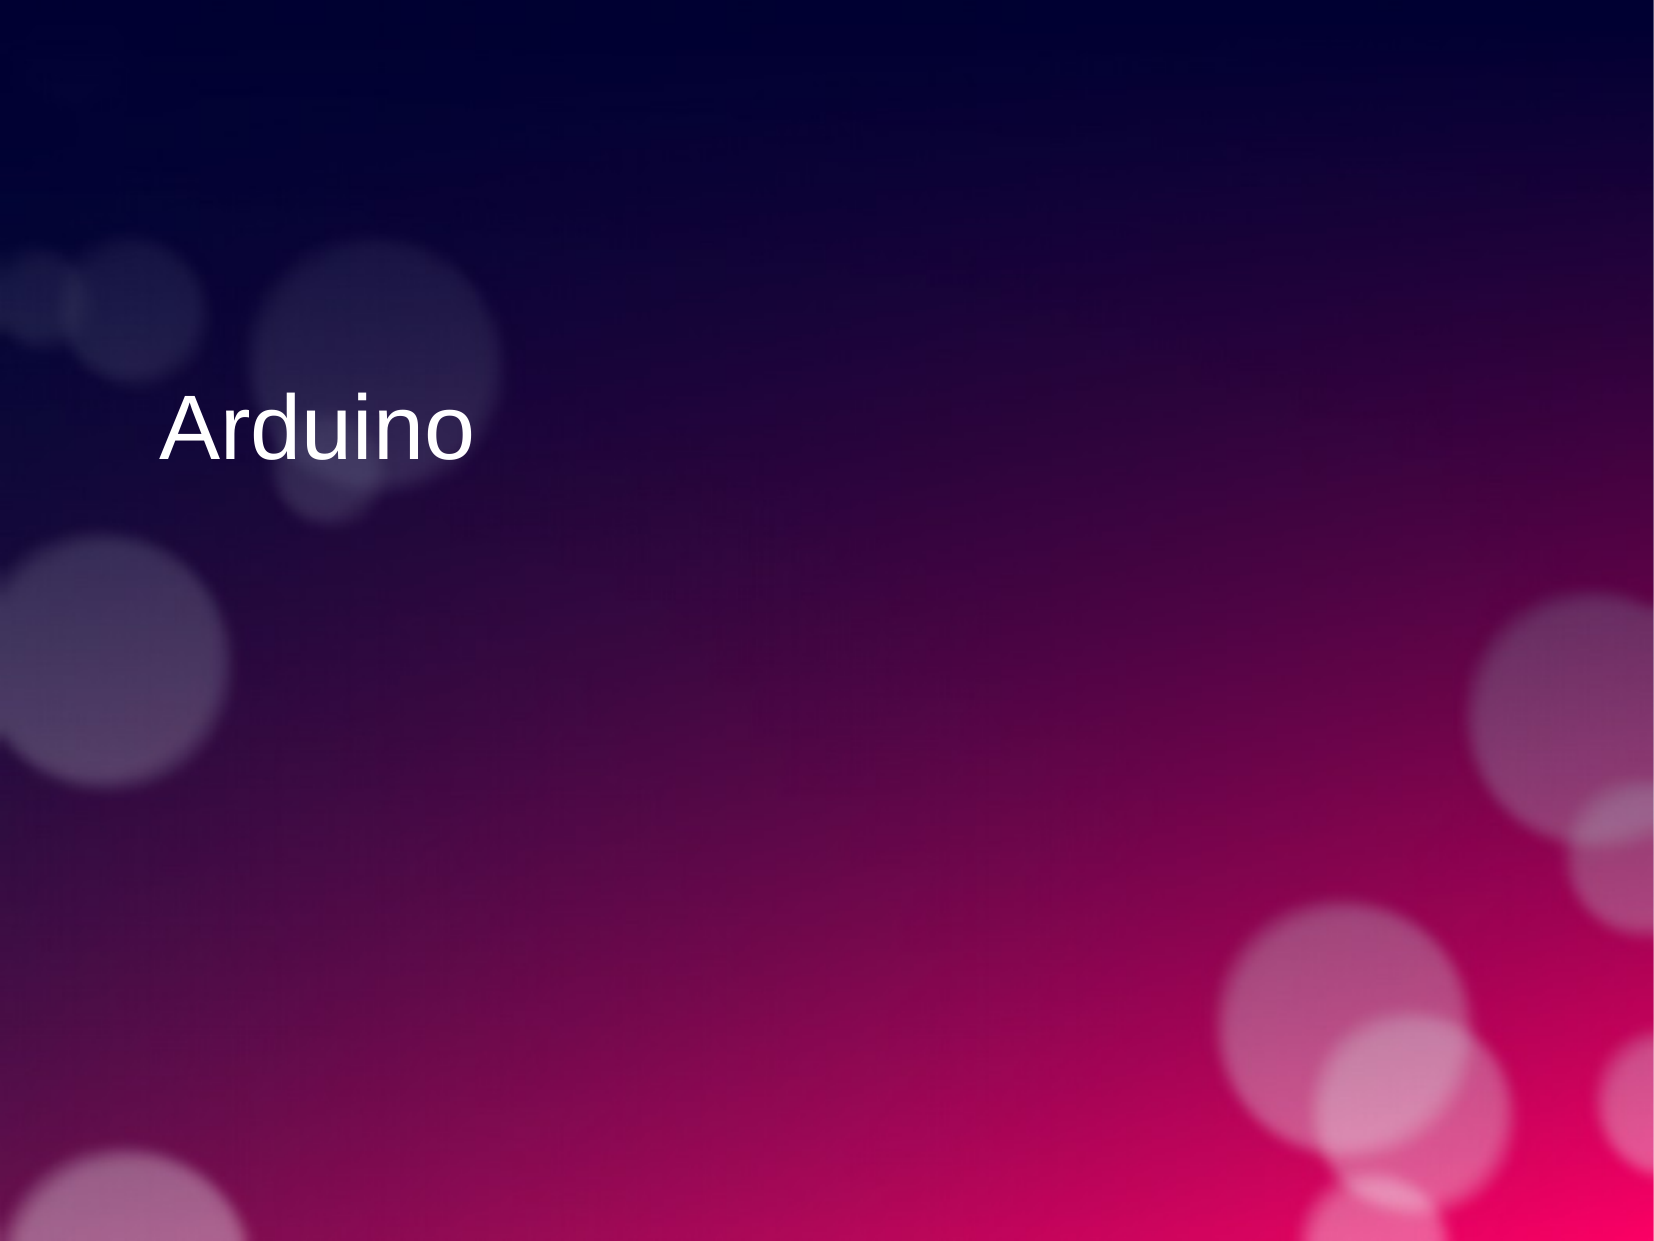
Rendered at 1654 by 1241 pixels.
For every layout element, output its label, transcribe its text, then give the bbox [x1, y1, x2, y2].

picture [0, 0, 1654, 1241]
title Arduino [159, 324, 1472, 532]
